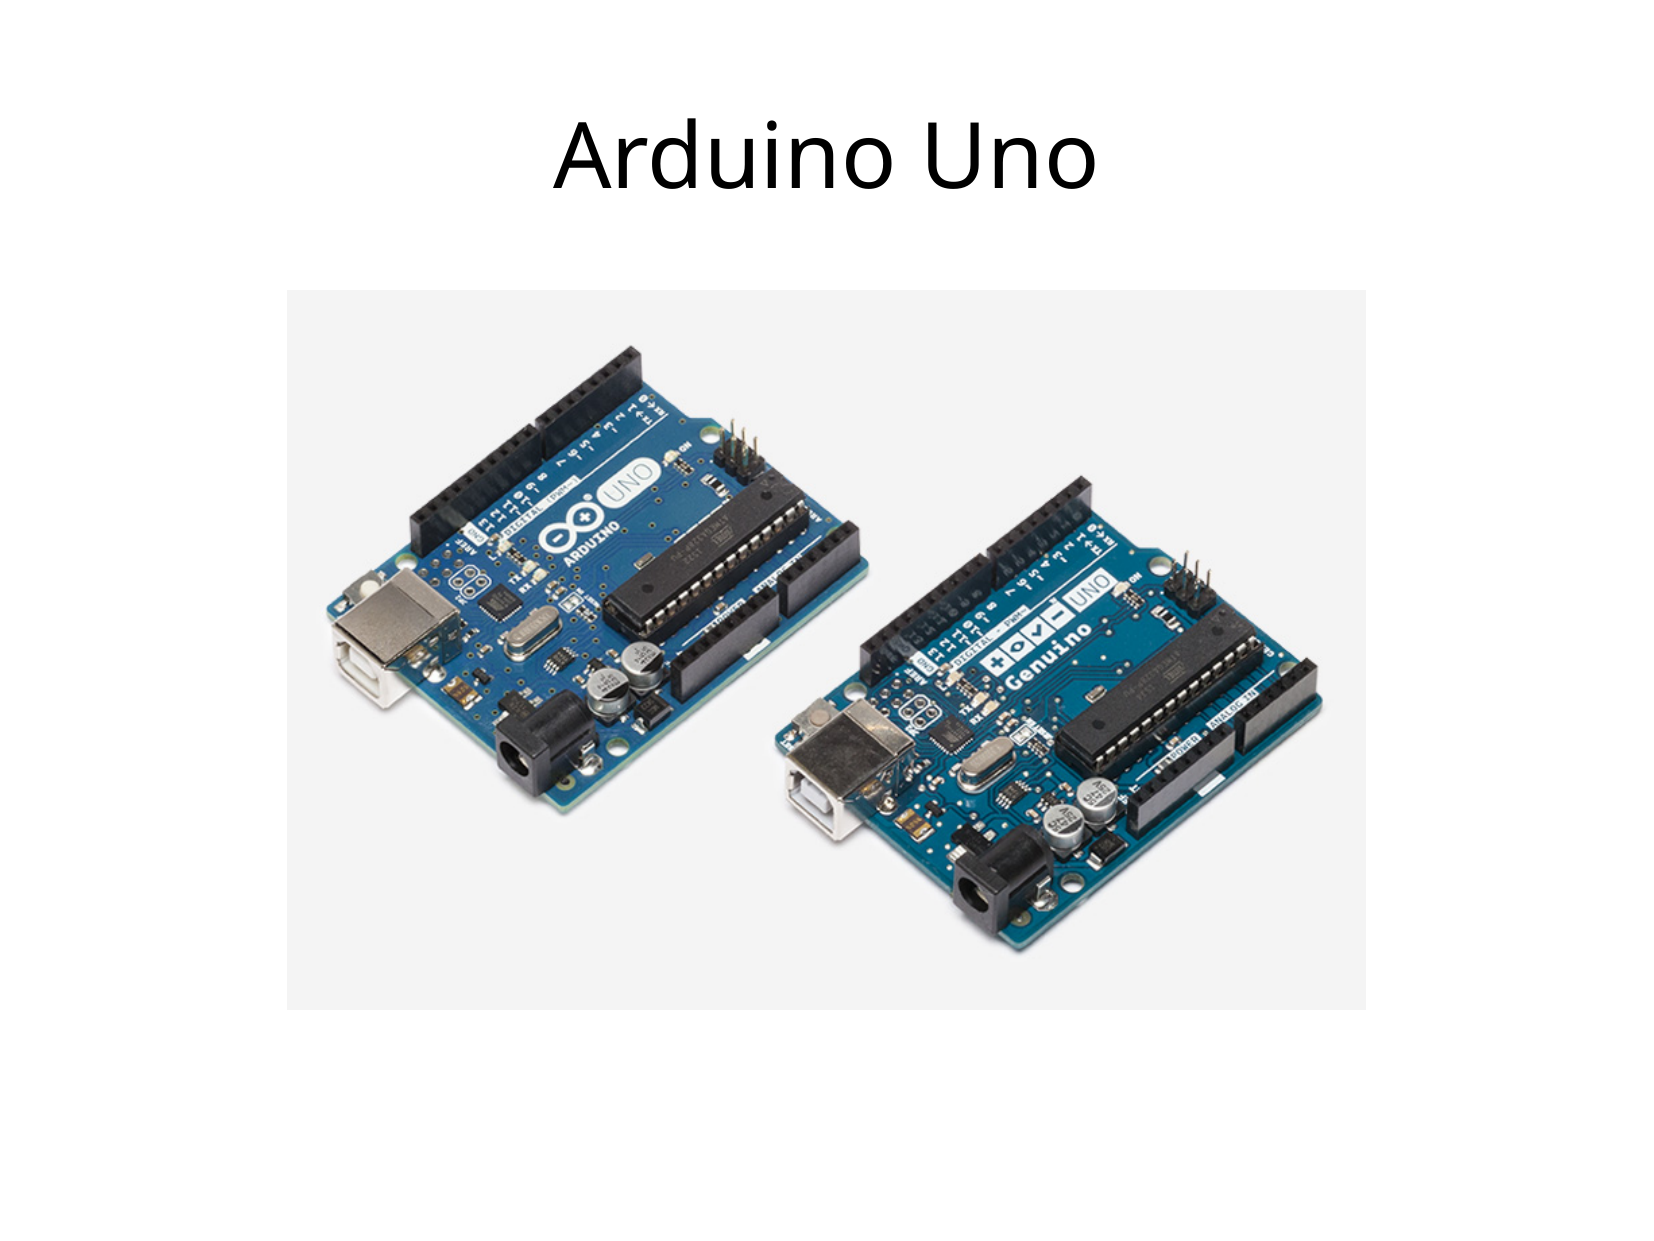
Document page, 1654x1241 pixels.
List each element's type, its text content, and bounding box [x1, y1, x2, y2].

picture [287, 290, 1366, 1010]
title Arduino Uno [82, 49, 1571, 257]
